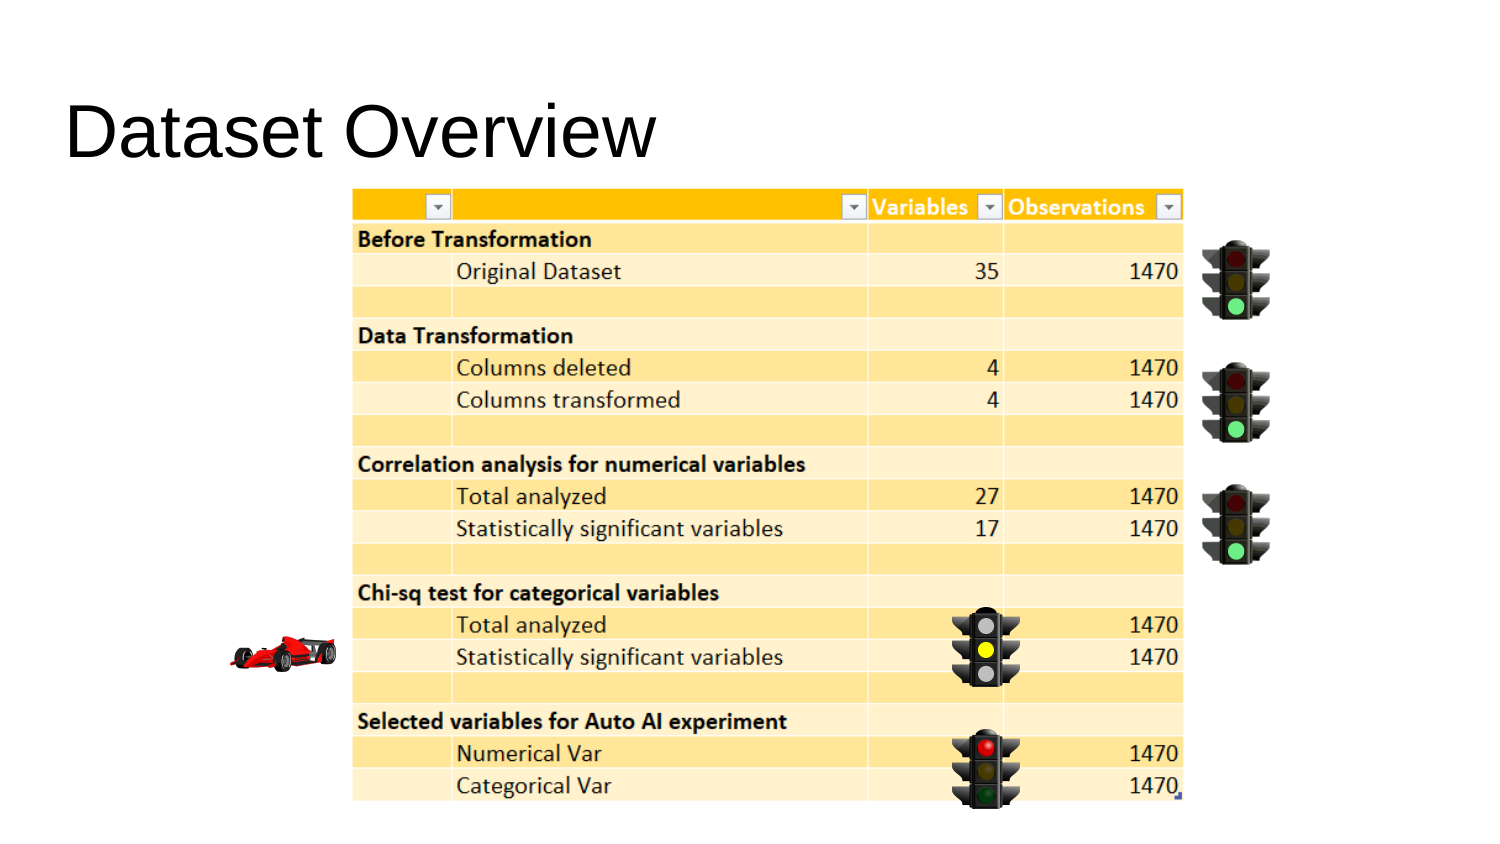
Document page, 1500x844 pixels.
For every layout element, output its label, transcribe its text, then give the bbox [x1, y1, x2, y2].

picture [1202, 484, 1270, 565]
picture [230, 601, 336, 707]
picture [1202, 240, 1270, 321]
picture [1202, 362, 1270, 443]
title Dataset Overview [49, 67, 1488, 173]
picture [349, 184, 1187, 809]
